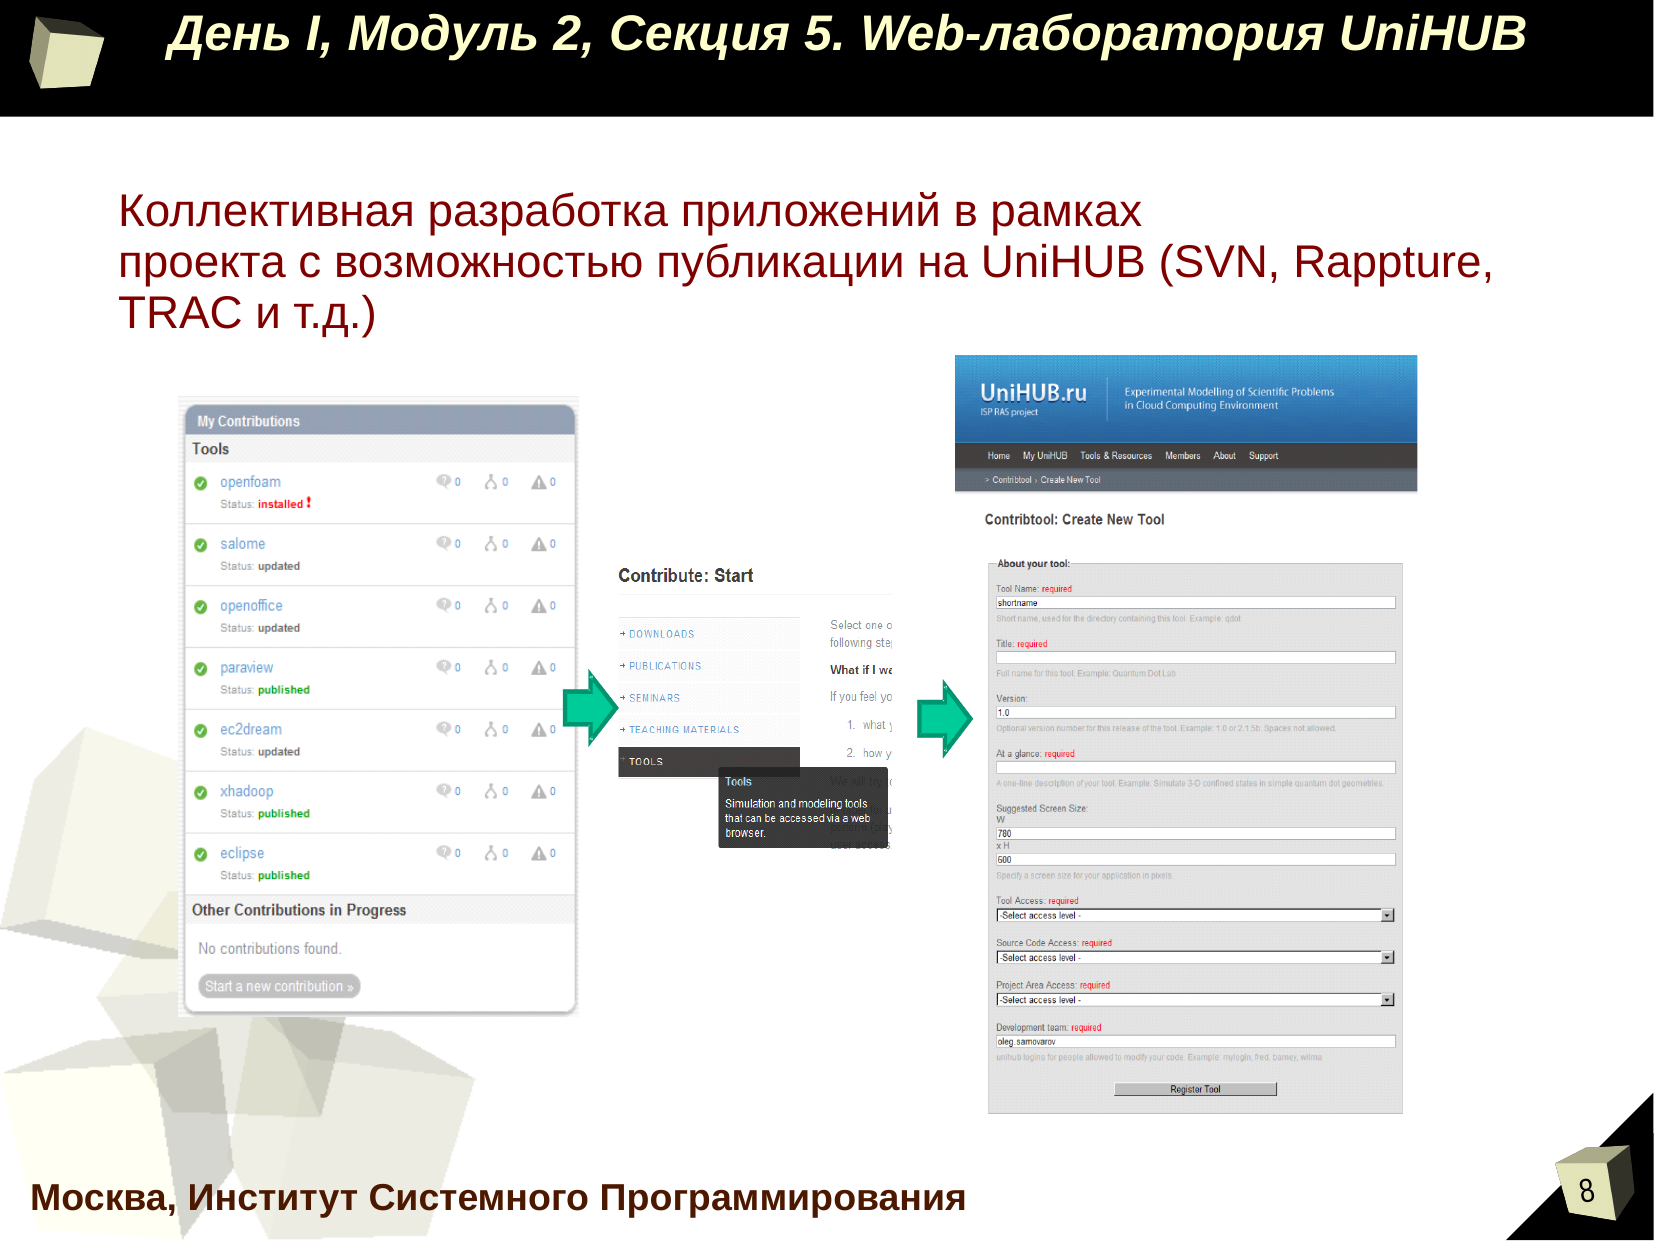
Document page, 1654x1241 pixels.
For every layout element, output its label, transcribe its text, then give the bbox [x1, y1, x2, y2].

text_box Коллективная разработка приложений в рамках проекта с возможностью публикации на UniHUB (SVN, Rappture, TRAC и т.д.) [103, 177, 1565, 346]
picture [464, 1193, 472, 1198]
picture [0, 354, 1418, 1241]
